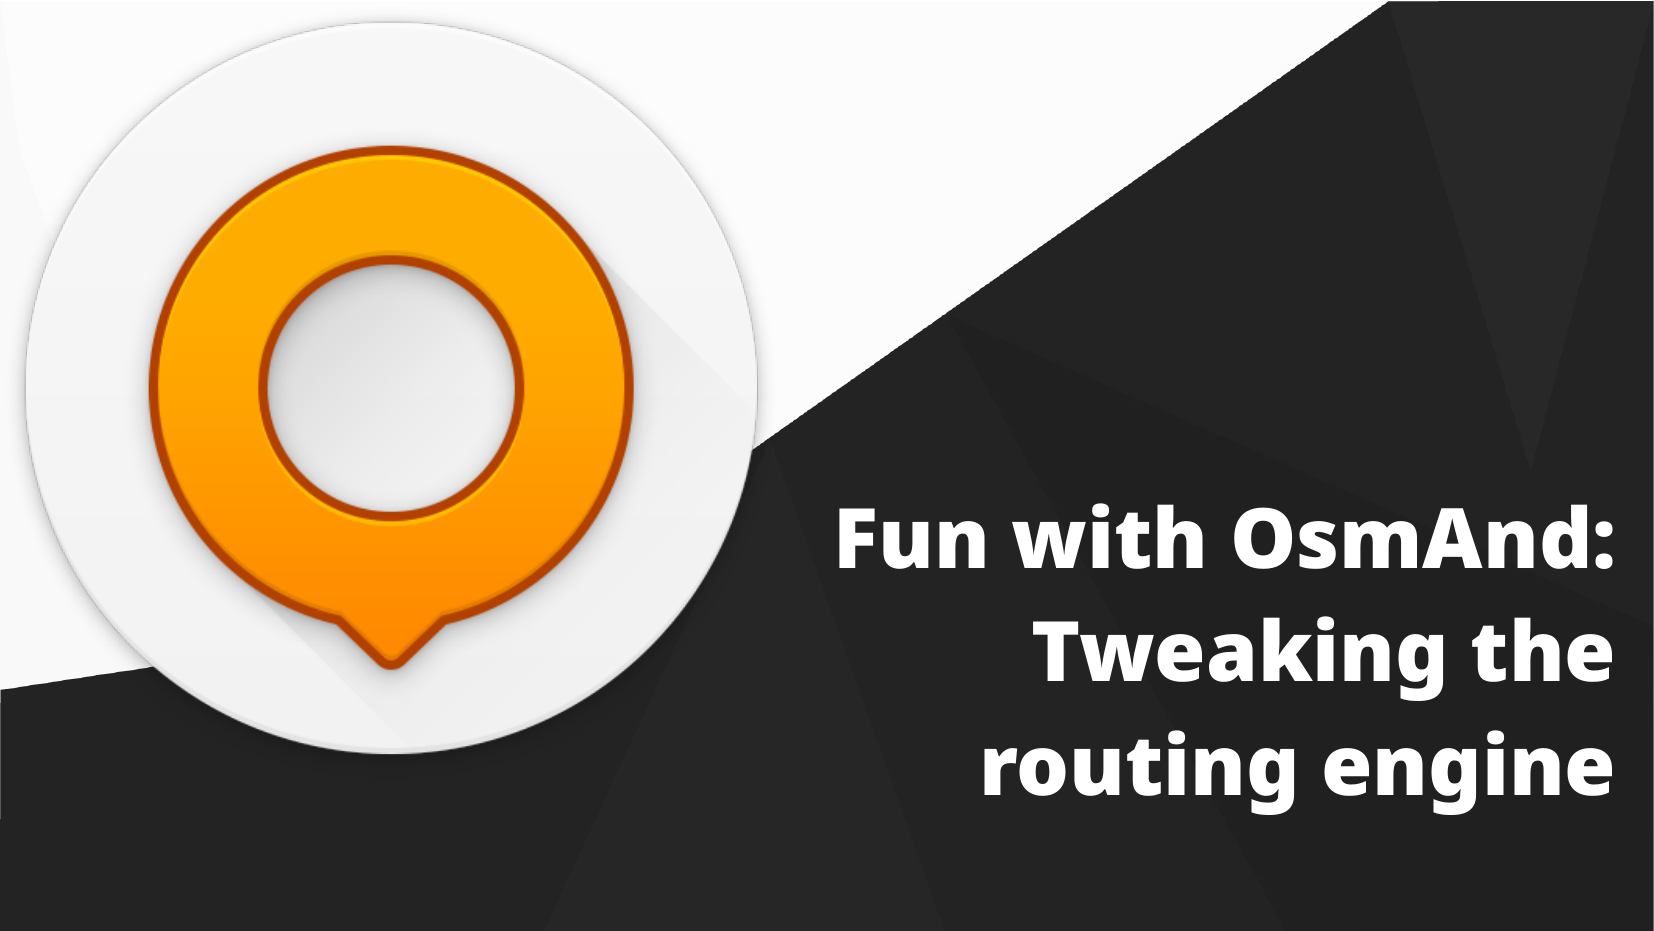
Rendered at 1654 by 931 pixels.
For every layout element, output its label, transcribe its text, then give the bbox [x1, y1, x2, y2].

title Fun with OsmAnd: Tweaking the routing engine [649, 504, 1617, 796]
picture [0, 0, 1654, 931]
